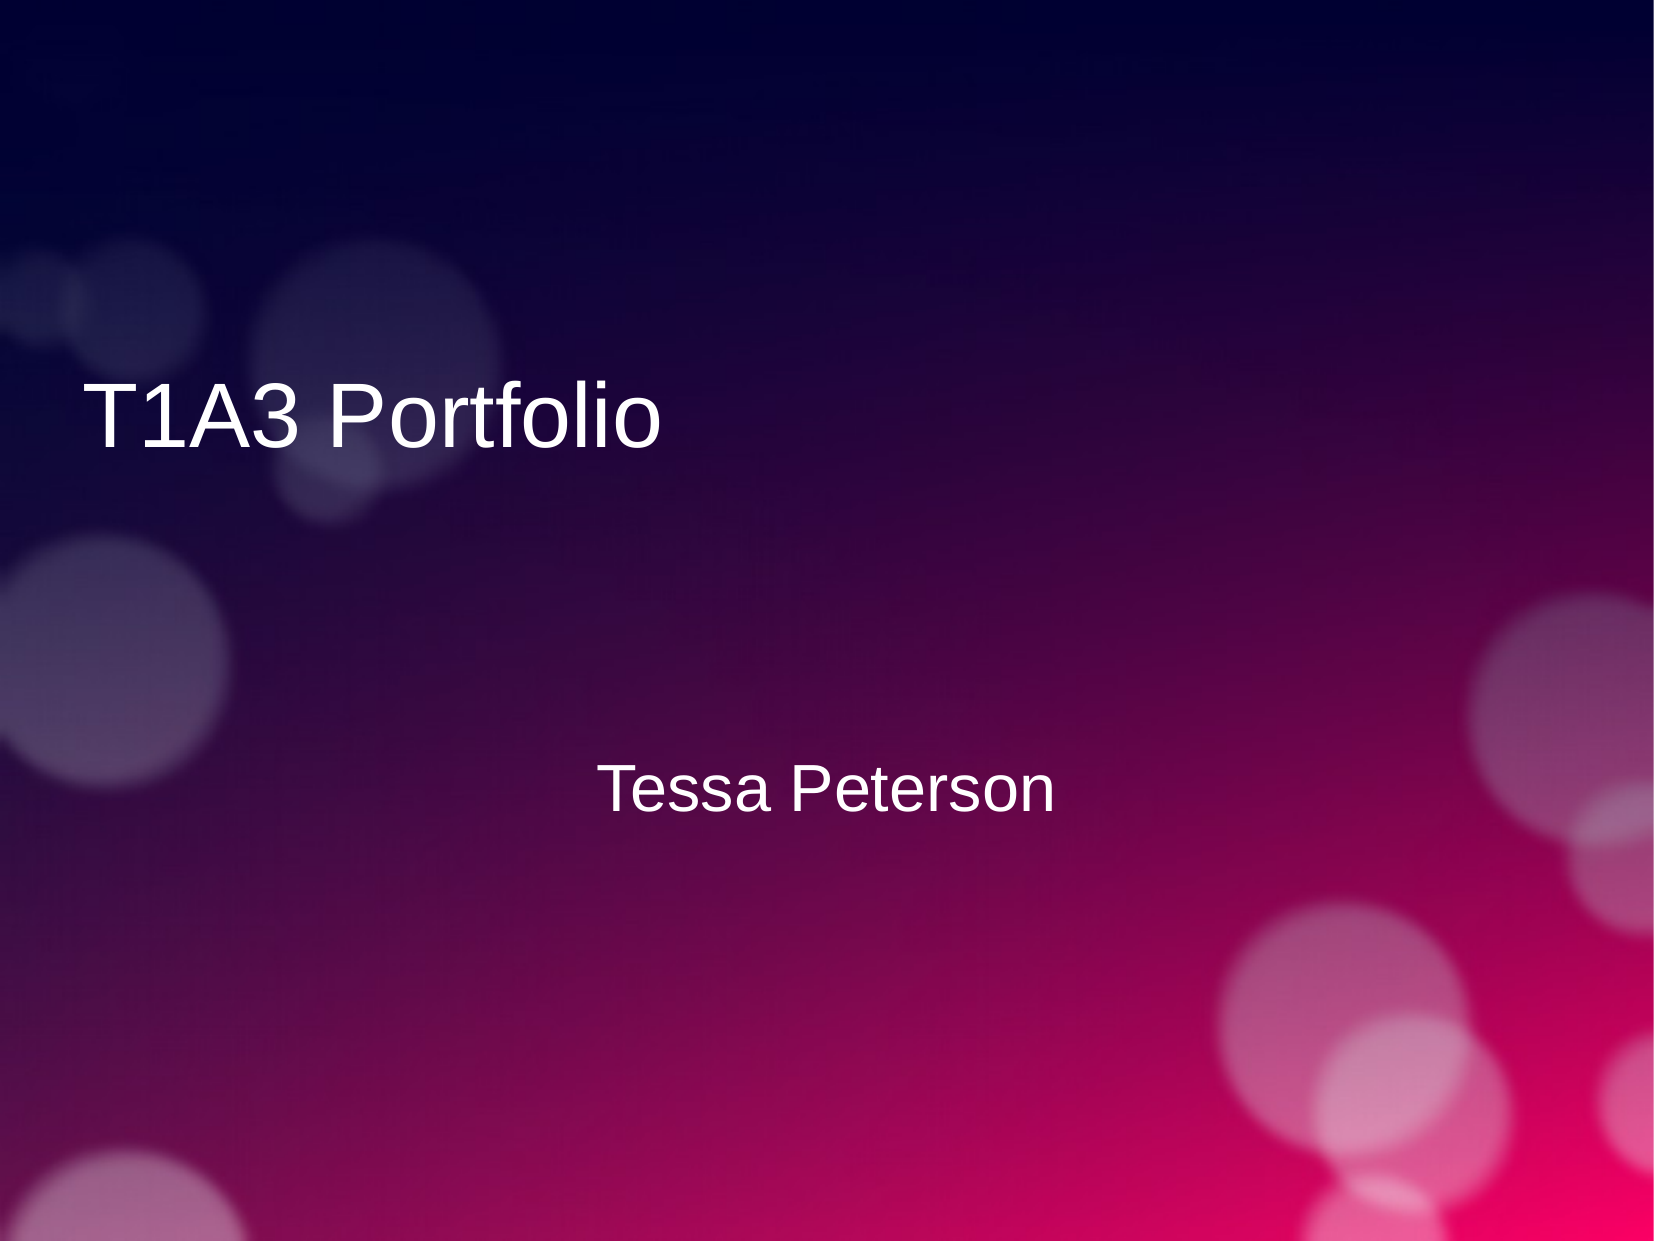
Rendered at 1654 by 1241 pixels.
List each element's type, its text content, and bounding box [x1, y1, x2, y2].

picture [0, 0, 1654, 1241]
subtitle Tessa Peterson [82, 566, 1571, 1010]
title T1A3 Portfolio [82, 312, 1571, 520]
